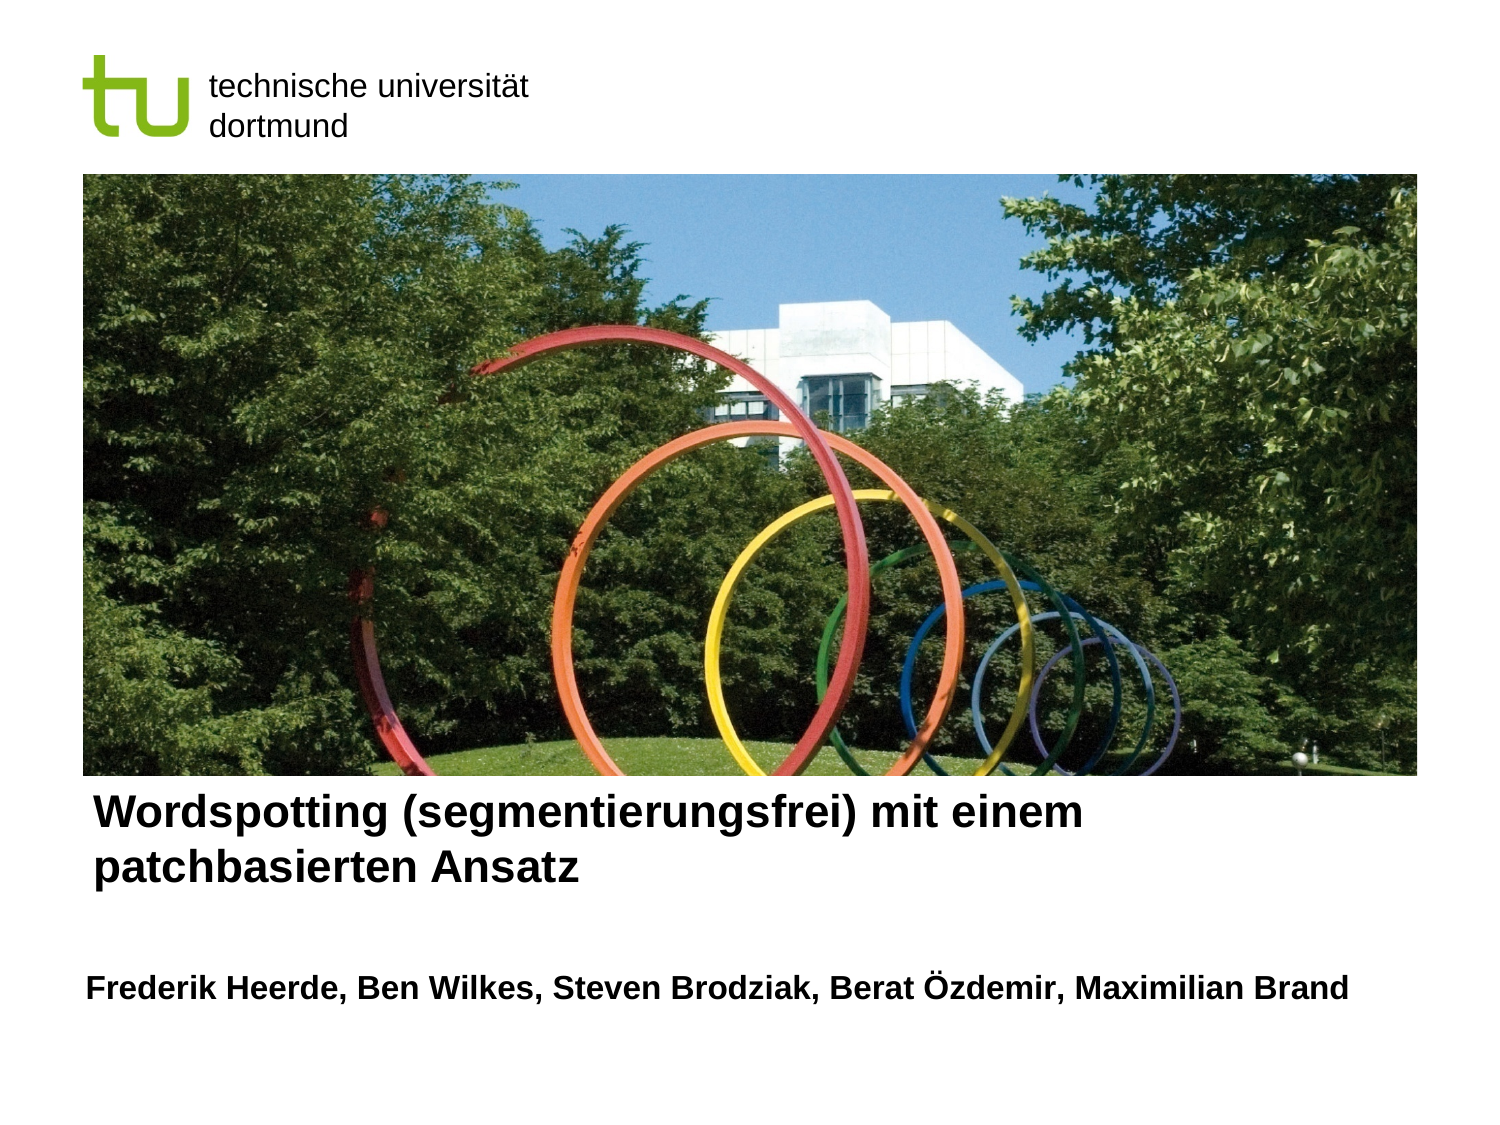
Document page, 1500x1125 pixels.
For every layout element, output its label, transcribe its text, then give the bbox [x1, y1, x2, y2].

title Wordspotting (segmentierungsfrei) mit einem patchbasierten Ansatz [78, 761, 1416, 913]
text_box Frederik Heerde, Ben Wilkes, Steven Brodziak, Berat Özdemir, Maximilian Brand [70, 956, 1409, 1016]
picture [83, 220, 1418, 776]
picture [82, 55, 206, 137]
